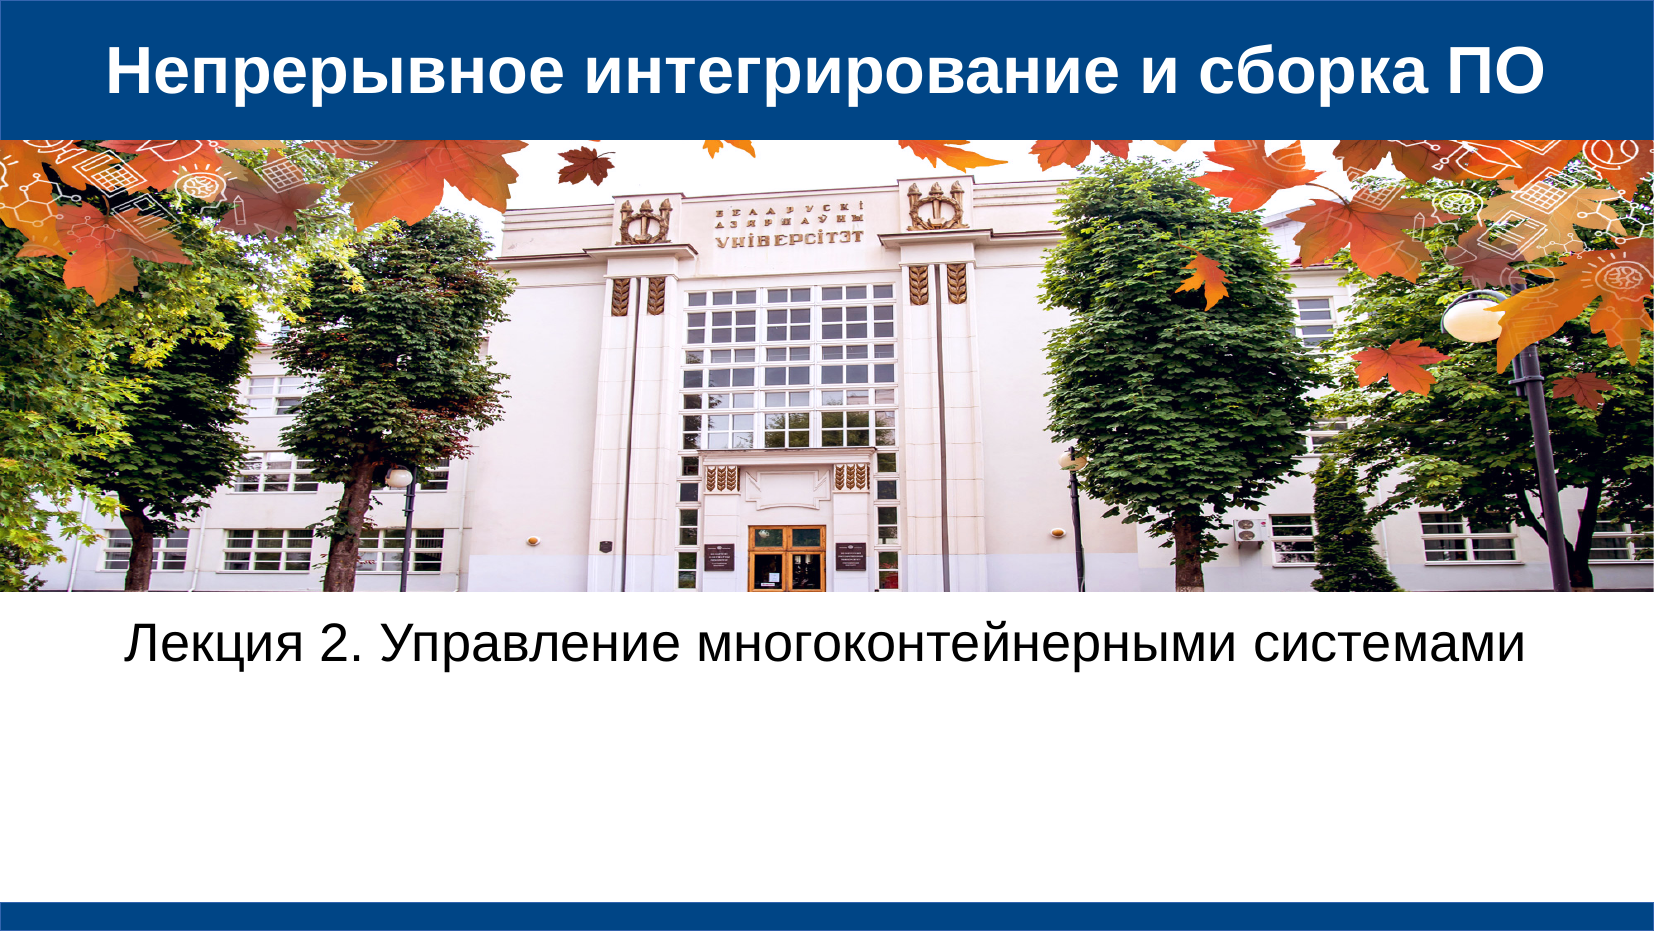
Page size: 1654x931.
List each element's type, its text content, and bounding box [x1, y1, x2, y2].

list Лекция 2. Управление многоконтейнерными системами [82, 612, 1571, 870]
title Непрерывное интегрирование и сборка ПО [0, 0, 1654, 140]
picture [0, 140, 1654, 592]
